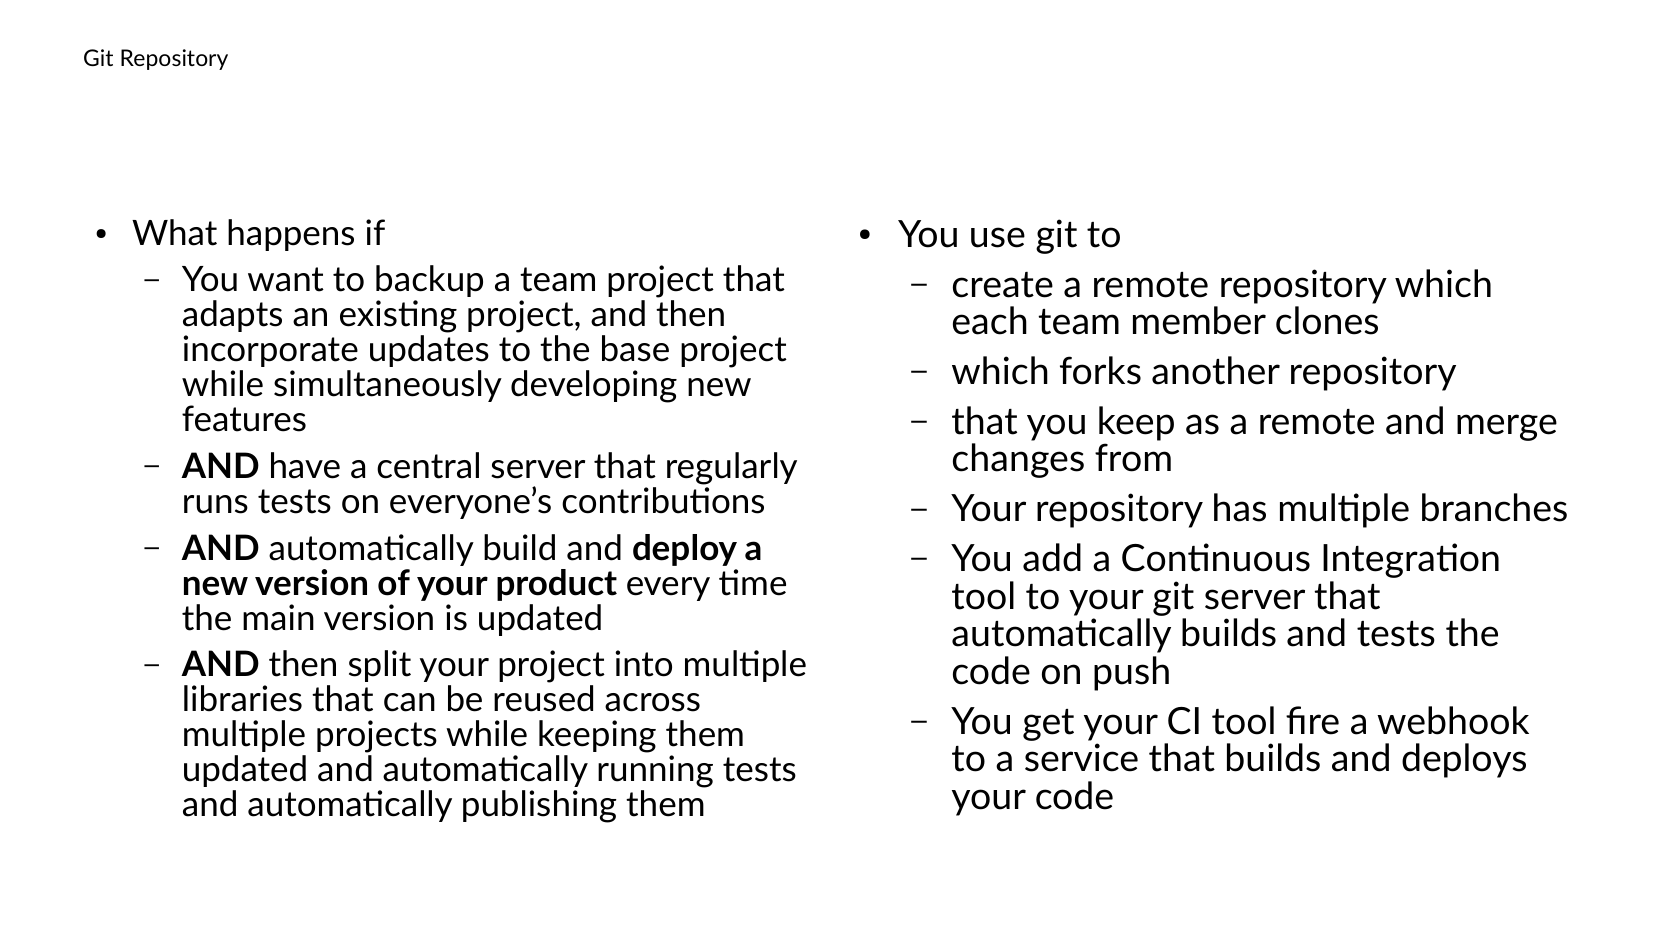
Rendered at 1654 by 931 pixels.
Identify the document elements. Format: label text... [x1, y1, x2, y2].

list What happens if You want to backup a team project that adapts an existing project, and then incorporate updates to the base project while simultaneously developing new features AND have a central server that regularly runs tests on everyone’s contributions AND automatically build and deploy a new version of your product every time the main version is updated AND then split your project into multiple libraries that can be reused across multiple projects while keeping them updated and automatically running tests and automatically publishing them [82, 217, 809, 839]
title Git Repository [83, 0, 1571, 119]
list You use git to create a remote repository which each team member clones which forks another repository that you keep as a remote and merge changes from Your repository has multiple branches You add a Continuous Integration tool to your git server that automatically builds and tests the code on push You get your CI tool fire a webhook to a service that builds and deploys your code [845, 217, 1572, 839]
